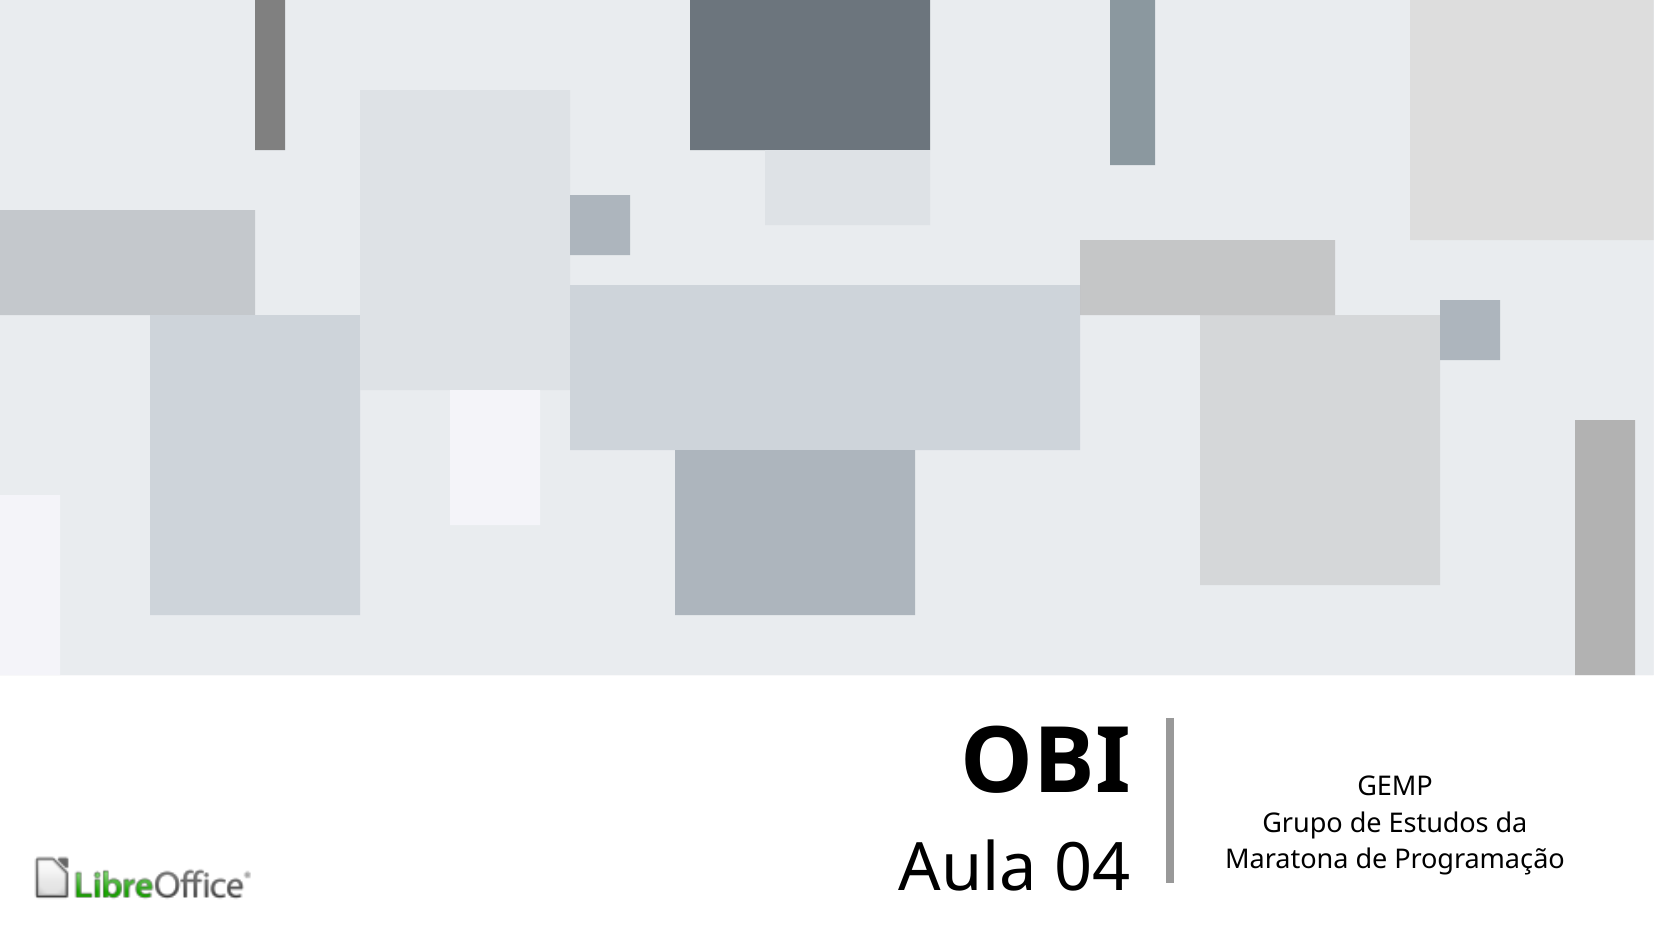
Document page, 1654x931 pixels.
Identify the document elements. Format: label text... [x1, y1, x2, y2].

subtitle Aula 04 [262, 819, 1132, 911]
picture [30, 852, 256, 903]
title OBI [262, 693, 1132, 819]
text_box GEMP Grupo de Estudos da Maratona de Programação [1200, 759, 1591, 885]
